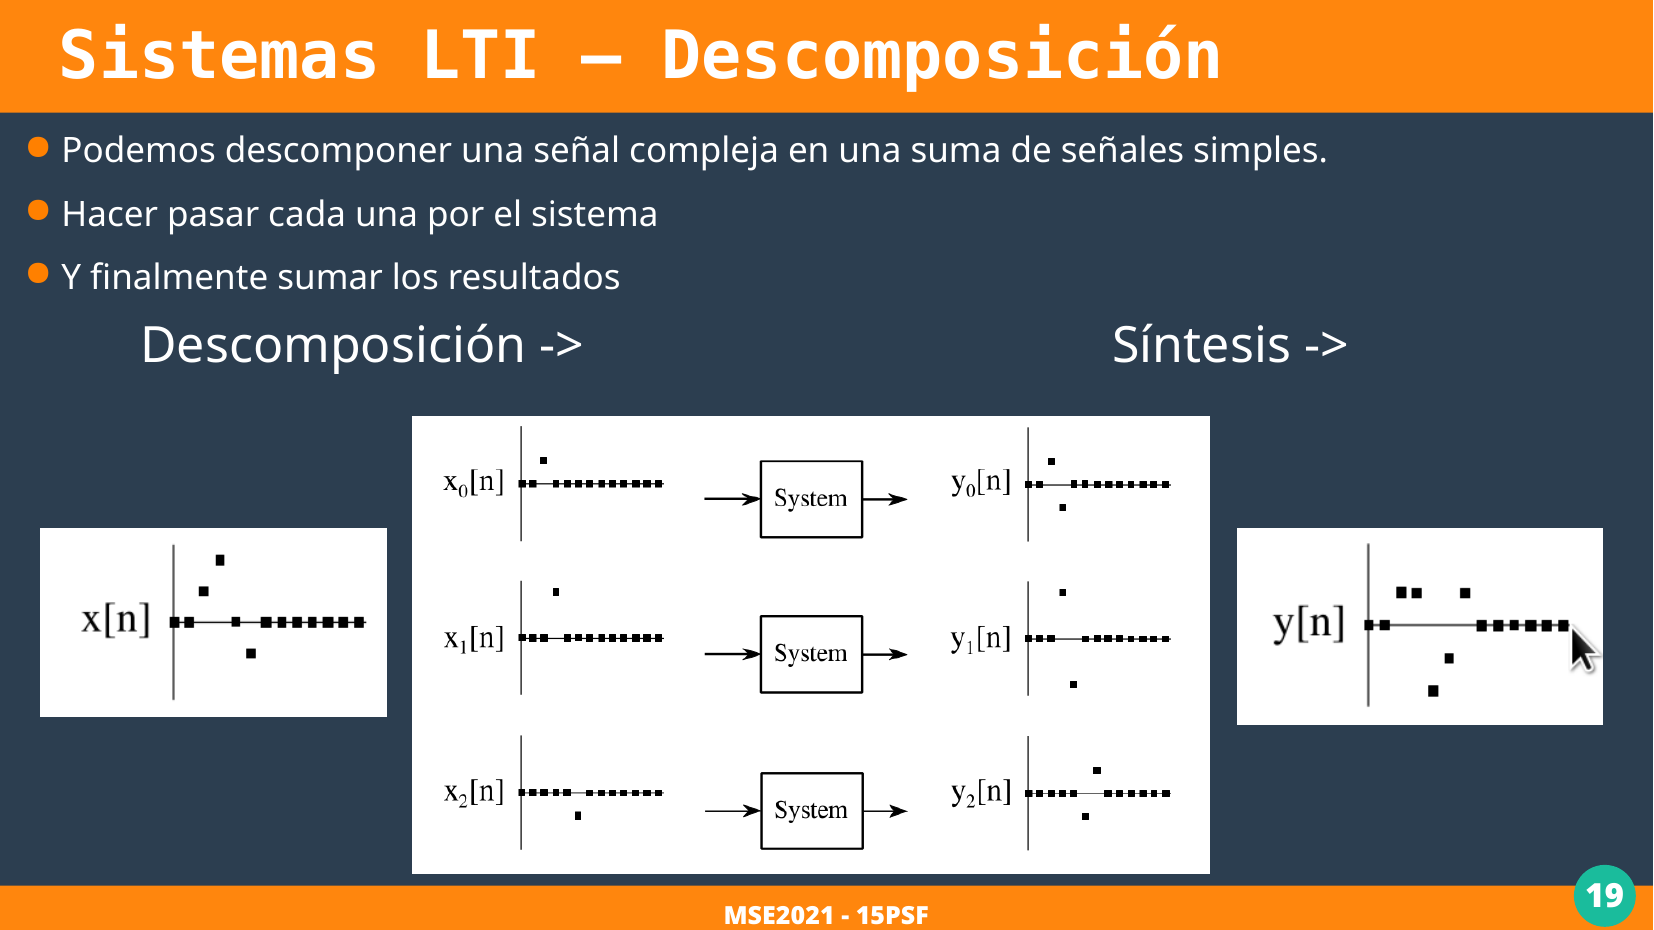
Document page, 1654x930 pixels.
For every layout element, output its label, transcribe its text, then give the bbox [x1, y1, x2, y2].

picture [412, 416, 1210, 874]
picture [1237, 528, 1603, 725]
list Síntesis -> [992, 308, 1469, 409]
list Descomposición -> [124, 308, 601, 409]
title Sistemas LTI – Descomposición [58, 16, 1594, 125]
picture [40, 528, 387, 717]
list Podemos descomponer una señal compleja en una suma de señales simples. Hacer pasar cada una por el sistema Y finalmente sumar los resultados [11, 125, 1612, 301]
